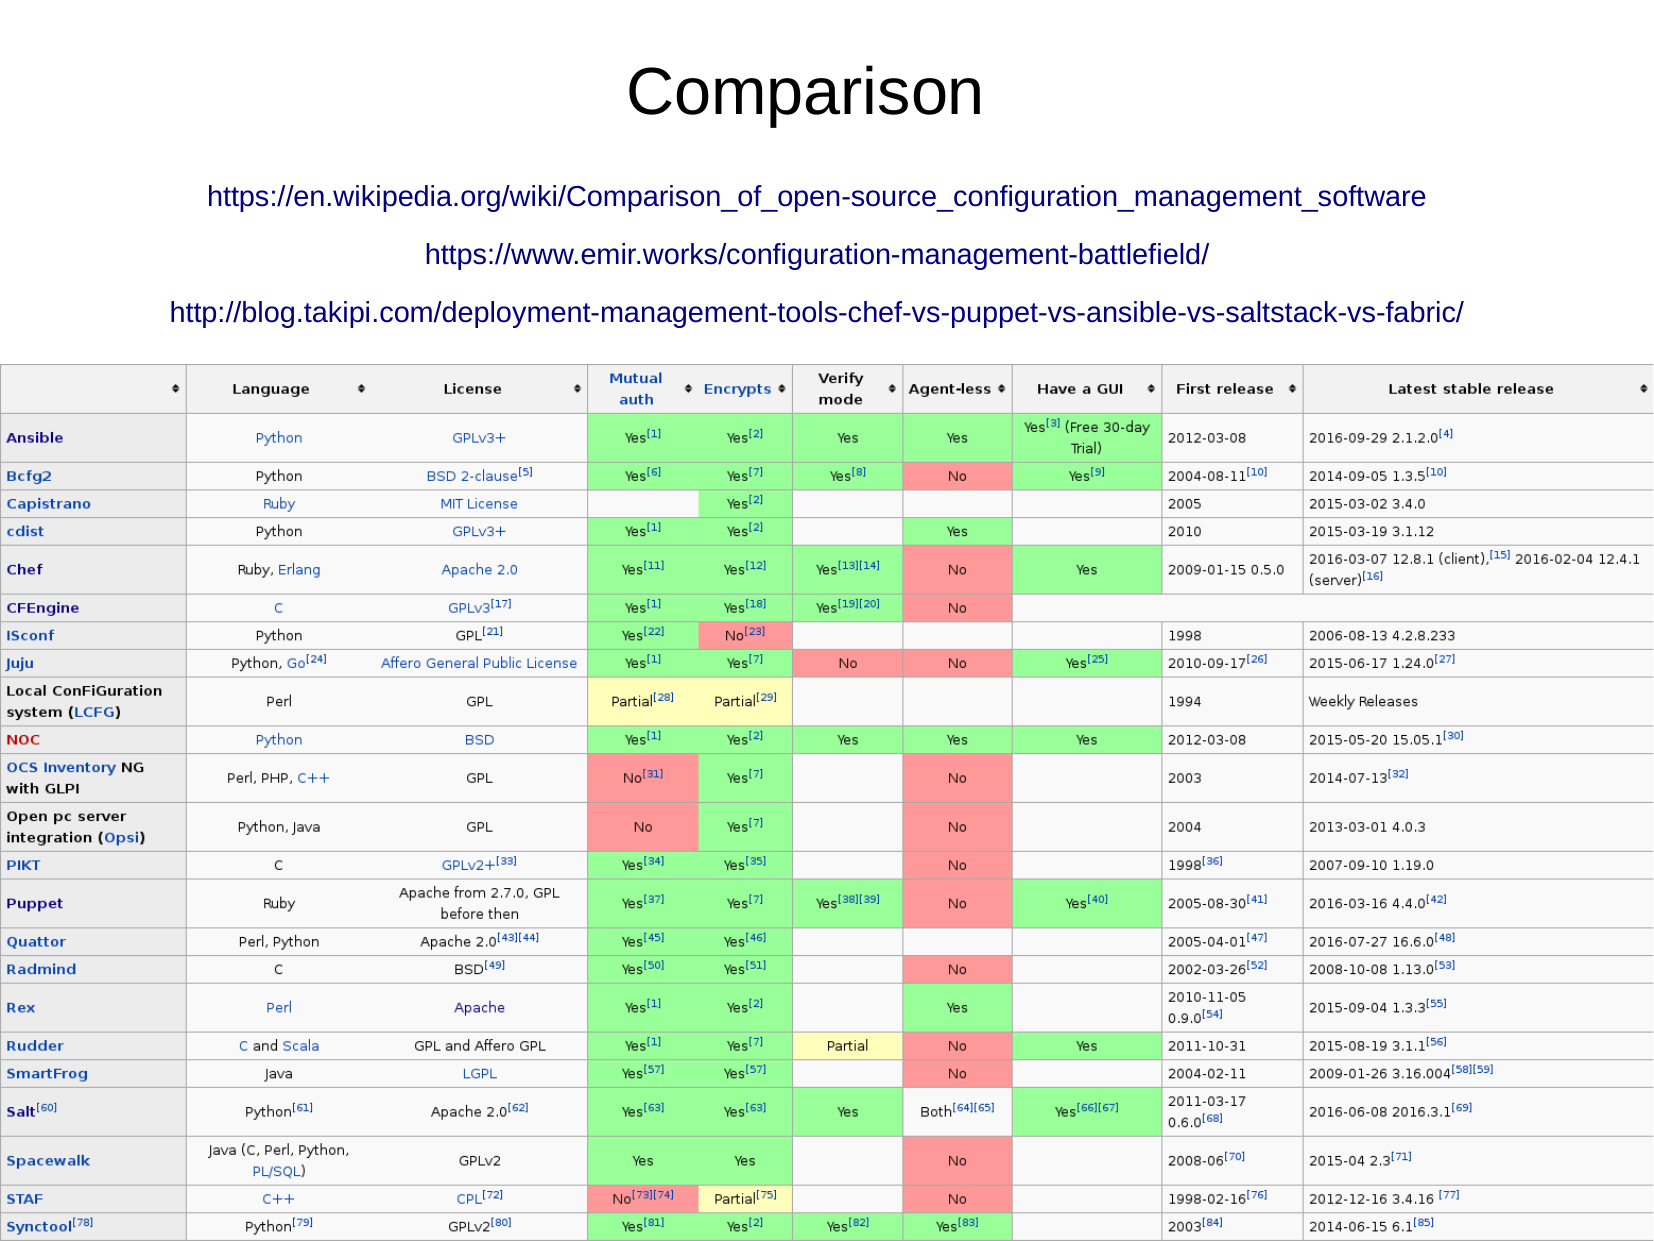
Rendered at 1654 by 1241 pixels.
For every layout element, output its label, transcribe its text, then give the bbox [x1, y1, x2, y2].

text_box Comparison [81, 47, 1531, 137]
list https://en.wikipedia.org/wiki/Comparison_of_open-source_configuration_management_software https://www.emir.works/configuration-management-battlefield/ http://blog.takipi.com/deployment-management-tools-chef-vs-puppet-vs-ansible-vs-saltstack-vs-fabric/ [15, 180, 1621, 331]
picture [0, 364, 1654, 1241]
